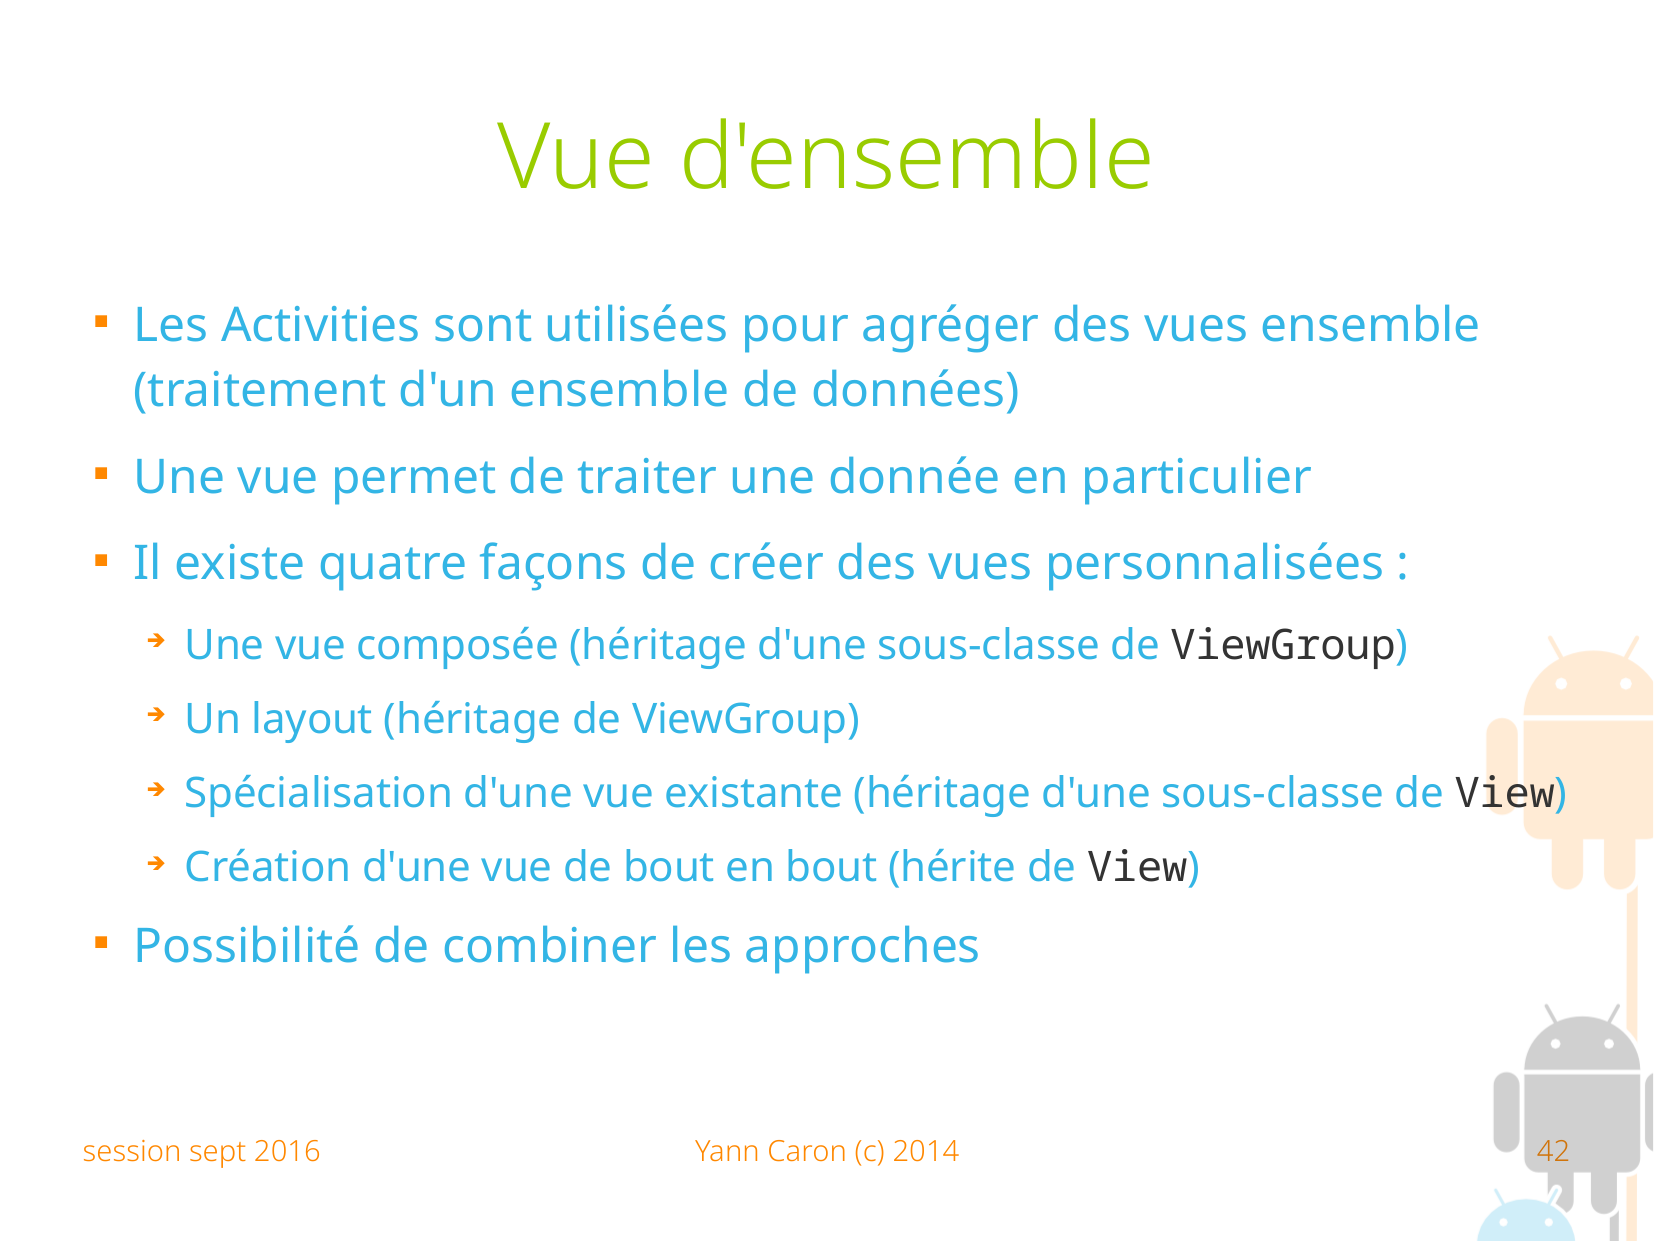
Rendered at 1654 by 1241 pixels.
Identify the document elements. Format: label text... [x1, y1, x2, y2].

title Vue d'ensemble [82, 49, 1571, 257]
picture [240, 423, 1654, 1241]
list Les Activities sont utilisées pour agréger des vues ensemble (traitement d'un ensemble de données) Une vue permet de traiter une donnée en particulier Il existe quatre façons de créer des vues personnalisées : Une vue composée (héritage d'une sous-classe de ViewGroup) Un layout (héritage de ViewGroup) Spécialisation d'une vue existante (héritage d'une sous-classe de View) Création d'une vue de bout en bout (hérite de View) Possibilité de combiner les approches [82, 290, 1571, 1010]
